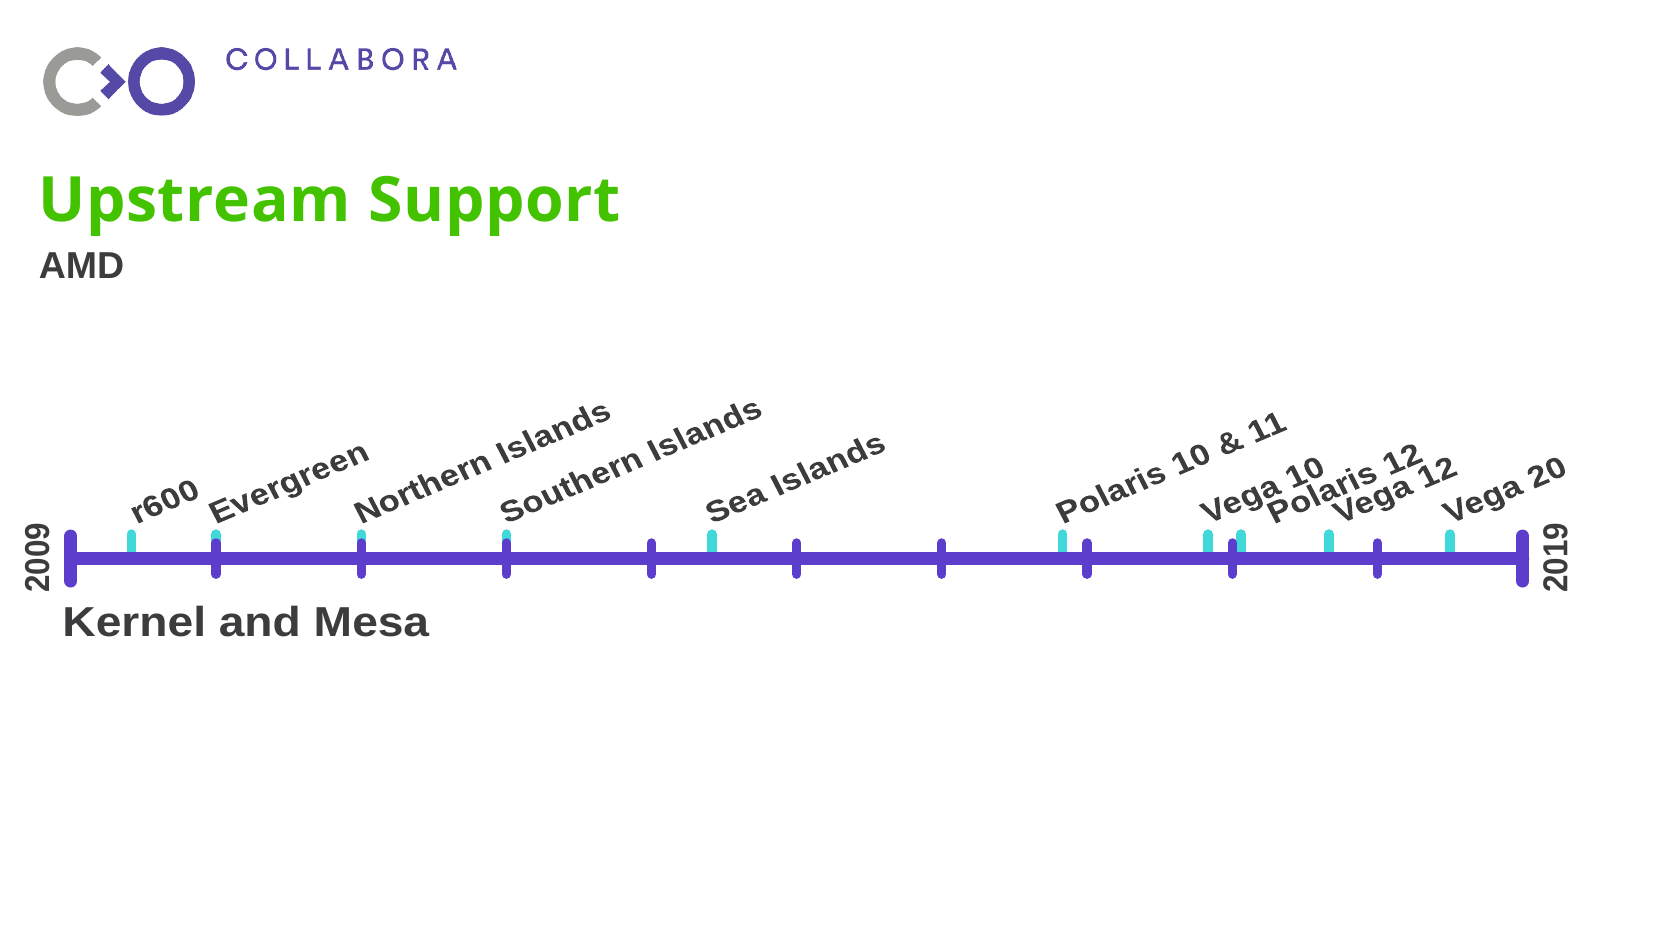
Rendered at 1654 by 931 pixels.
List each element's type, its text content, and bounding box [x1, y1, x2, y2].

title Upstream Support [38, 159, 1614, 216]
text_box AMD [38, 240, 1612, 290]
picture [3, 333, 1654, 672]
picture [43, 47, 457, 116]
